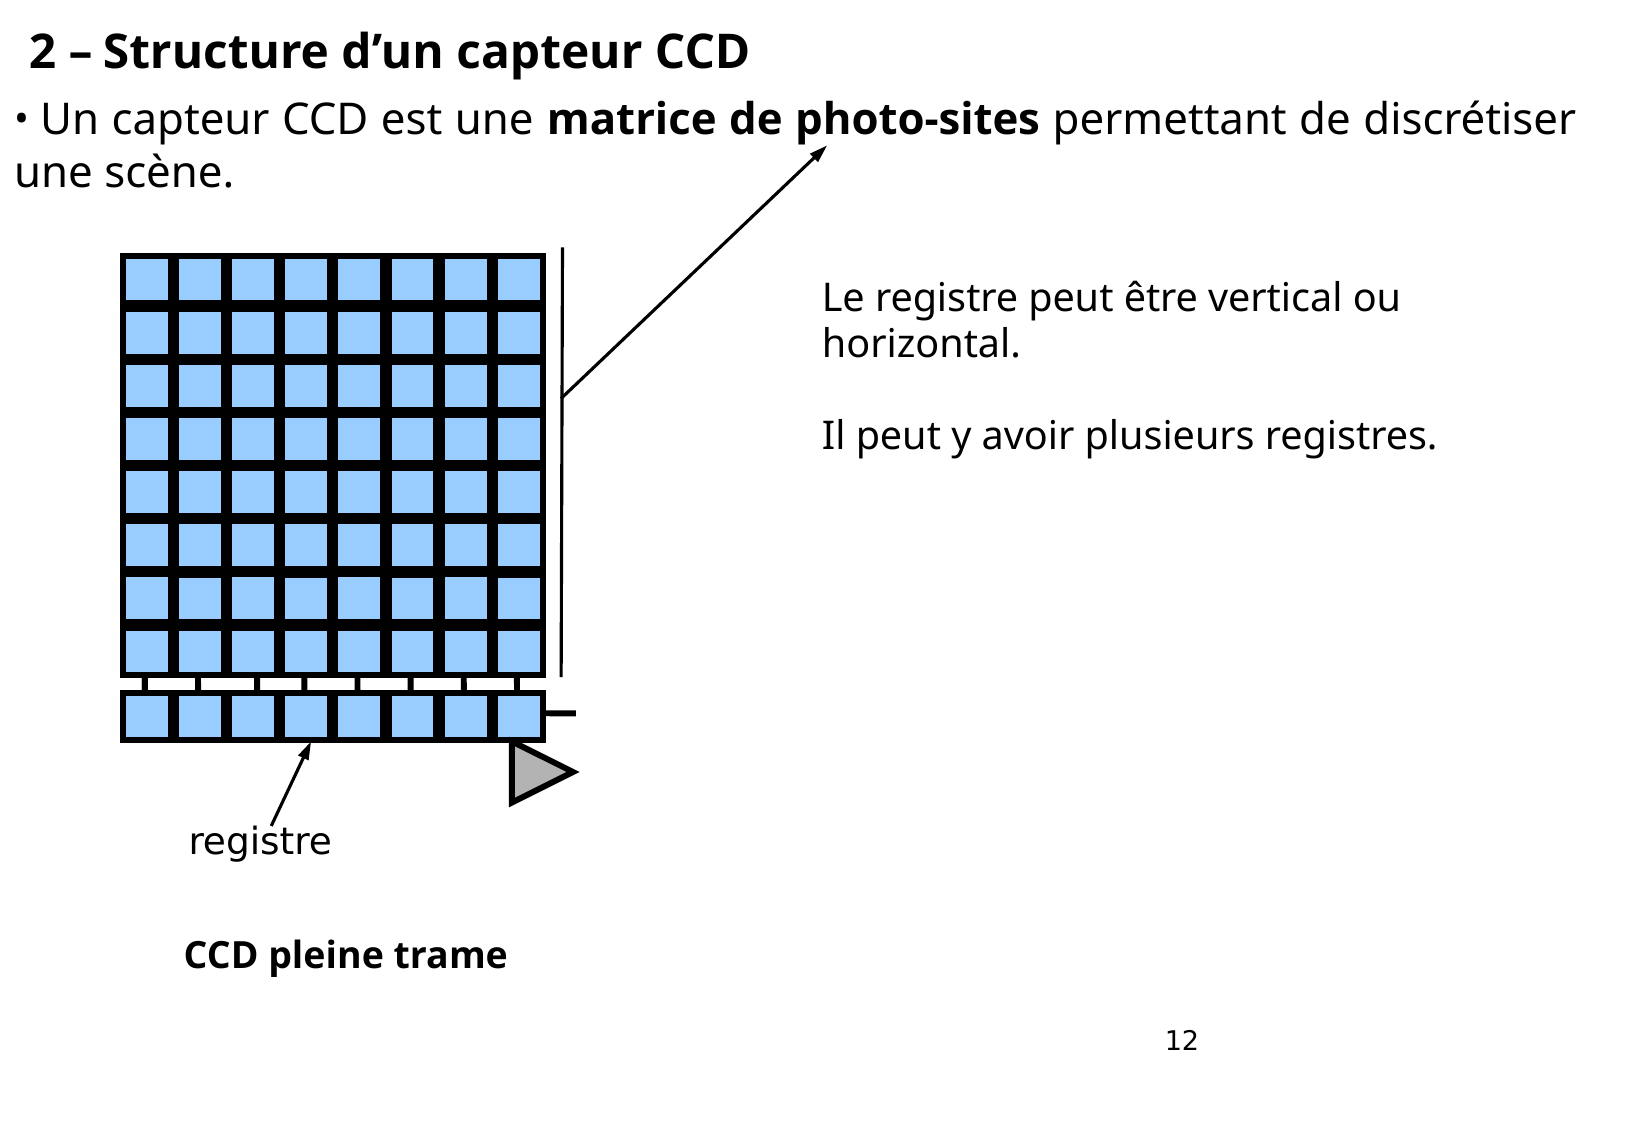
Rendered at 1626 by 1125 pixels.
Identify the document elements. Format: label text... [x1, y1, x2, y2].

text_box [229, 692, 277, 741]
text_box [441, 521, 490, 570]
text_box [494, 468, 543, 516]
text_box [441, 468, 490, 516]
text_box [282, 255, 331, 304]
text_box [335, 692, 384, 741]
text_box [441, 627, 490, 676]
text_box [175, 468, 224, 516]
text_box [388, 692, 437, 741]
text_box [494, 521, 543, 570]
text_box [175, 574, 224, 623]
text_box [335, 468, 384, 516]
text_box [282, 308, 331, 357]
text_box [122, 255, 171, 304]
text_box Un capteur CCD est une matrice de photo-sites permettant de discrétiser une scène. [0, 84, 1606, 204]
text_box [1164, 1024, 1544, 1103]
text_box [175, 627, 224, 676]
text_box [229, 255, 277, 304]
text_box [282, 468, 331, 516]
text_box [335, 574, 384, 623]
text_box [494, 255, 543, 304]
text_box [335, 415, 384, 463]
text_box [175, 308, 224, 357]
text_box registre [173, 811, 349, 871]
text_box [282, 627, 331, 676]
text_box [122, 627, 171, 676]
text_box [122, 521, 171, 570]
text_box [388, 574, 437, 623]
text_box [441, 361, 490, 410]
text_box [229, 361, 277, 410]
text_box CCD pleine trame [168, 926, 582, 1073]
text_box [388, 308, 437, 357]
text_box [122, 415, 171, 463]
text_box [282, 574, 331, 623]
text_box [494, 627, 543, 676]
text_box [494, 308, 543, 357]
text_box [388, 415, 437, 463]
text_box [122, 468, 171, 516]
text_box [175, 255, 224, 304]
text_box [229, 415, 277, 463]
text_box [441, 692, 490, 741]
text_box [229, 468, 277, 516]
text_box Le registre peut être vertical ou horizontal. Il peut y avoir plusieurs registres. [807, 267, 1594, 467]
text_box [388, 627, 437, 676]
text_box [122, 361, 171, 410]
text_box [388, 255, 437, 304]
text_box [282, 361, 331, 410]
text_box [441, 415, 490, 463]
text_box [229, 627, 277, 676]
text_box [122, 308, 171, 357]
text_box [388, 521, 437, 570]
text_box [388, 361, 437, 410]
text_box [335, 627, 384, 676]
text_box [388, 468, 437, 516]
text_box [229, 521, 277, 570]
text_box [175, 415, 224, 463]
text_box 2 – Structure d’un capteur CCD [14, 13, 766, 84]
text_box [441, 308, 490, 357]
text_box [335, 521, 384, 570]
text_box [494, 415, 543, 463]
text_box [494, 692, 574, 803]
text_box [441, 574, 490, 623]
text_box [494, 574, 543, 623]
text_box [335, 255, 384, 304]
text_box [175, 361, 224, 410]
text_box [441, 255, 490, 304]
text_box [229, 308, 277, 357]
text_box [122, 574, 171, 623]
text_box [335, 308, 384, 357]
text_box [122, 692, 171, 741]
text_box [494, 361, 543, 410]
text_box [282, 415, 331, 463]
text_box [229, 574, 277, 623]
text_box [175, 692, 224, 741]
text_box [282, 692, 331, 741]
text_box [282, 521, 331, 570]
text_box [335, 361, 384, 410]
text_box [175, 521, 224, 570]
